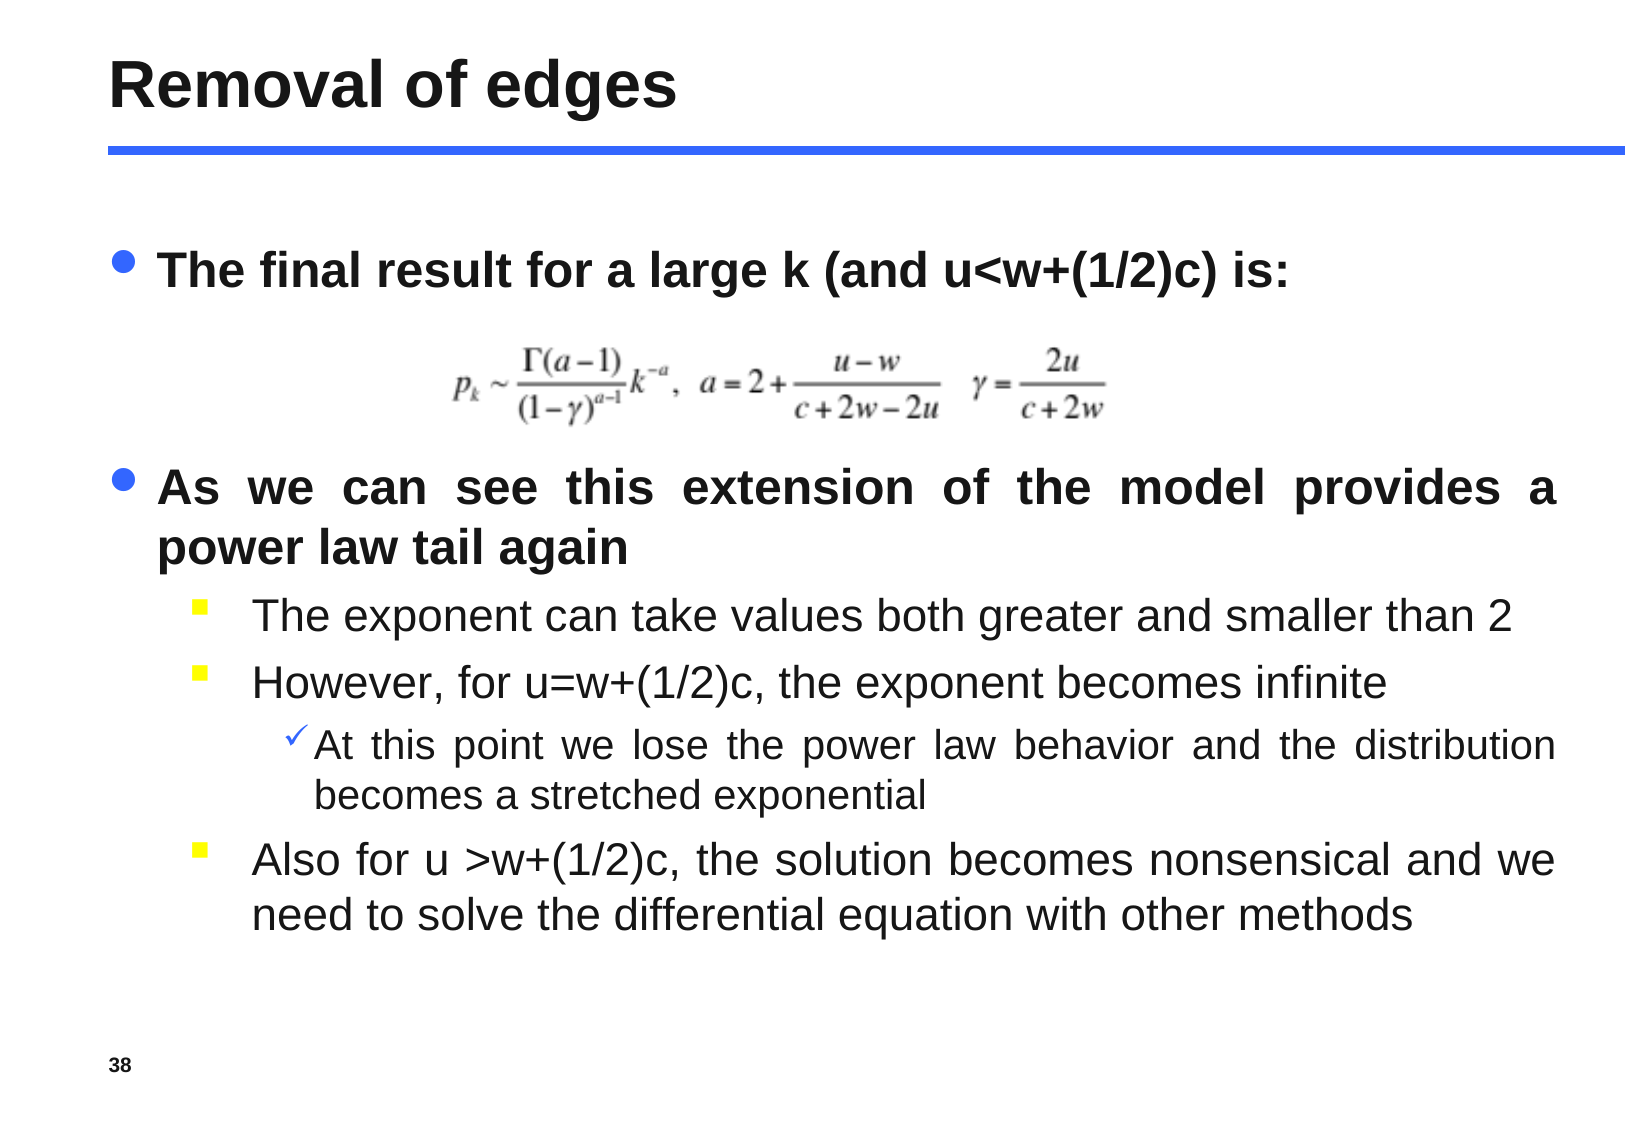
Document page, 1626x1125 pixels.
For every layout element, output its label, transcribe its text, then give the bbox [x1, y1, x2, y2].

title Removal of edges [108, 30, 1558, 131]
text_box <number> [108, 1051, 188, 1077]
list The final result for a large k (and u<w+(1/2)c) is: As we can see this extension of the model provides a power law tail again The exponent can take values both greater and smaller than 2 However, for u=w+(1/2)c, the exponent becomes infinite At this point we lose the power law behavior and the distribution becomes a stretched exponential Also for u >w+(1/2)c, the solution becomes nonsensical and we need to solve the differential equation with other methods [108, 237, 1558, 975]
chart [448, 329, 1128, 434]
